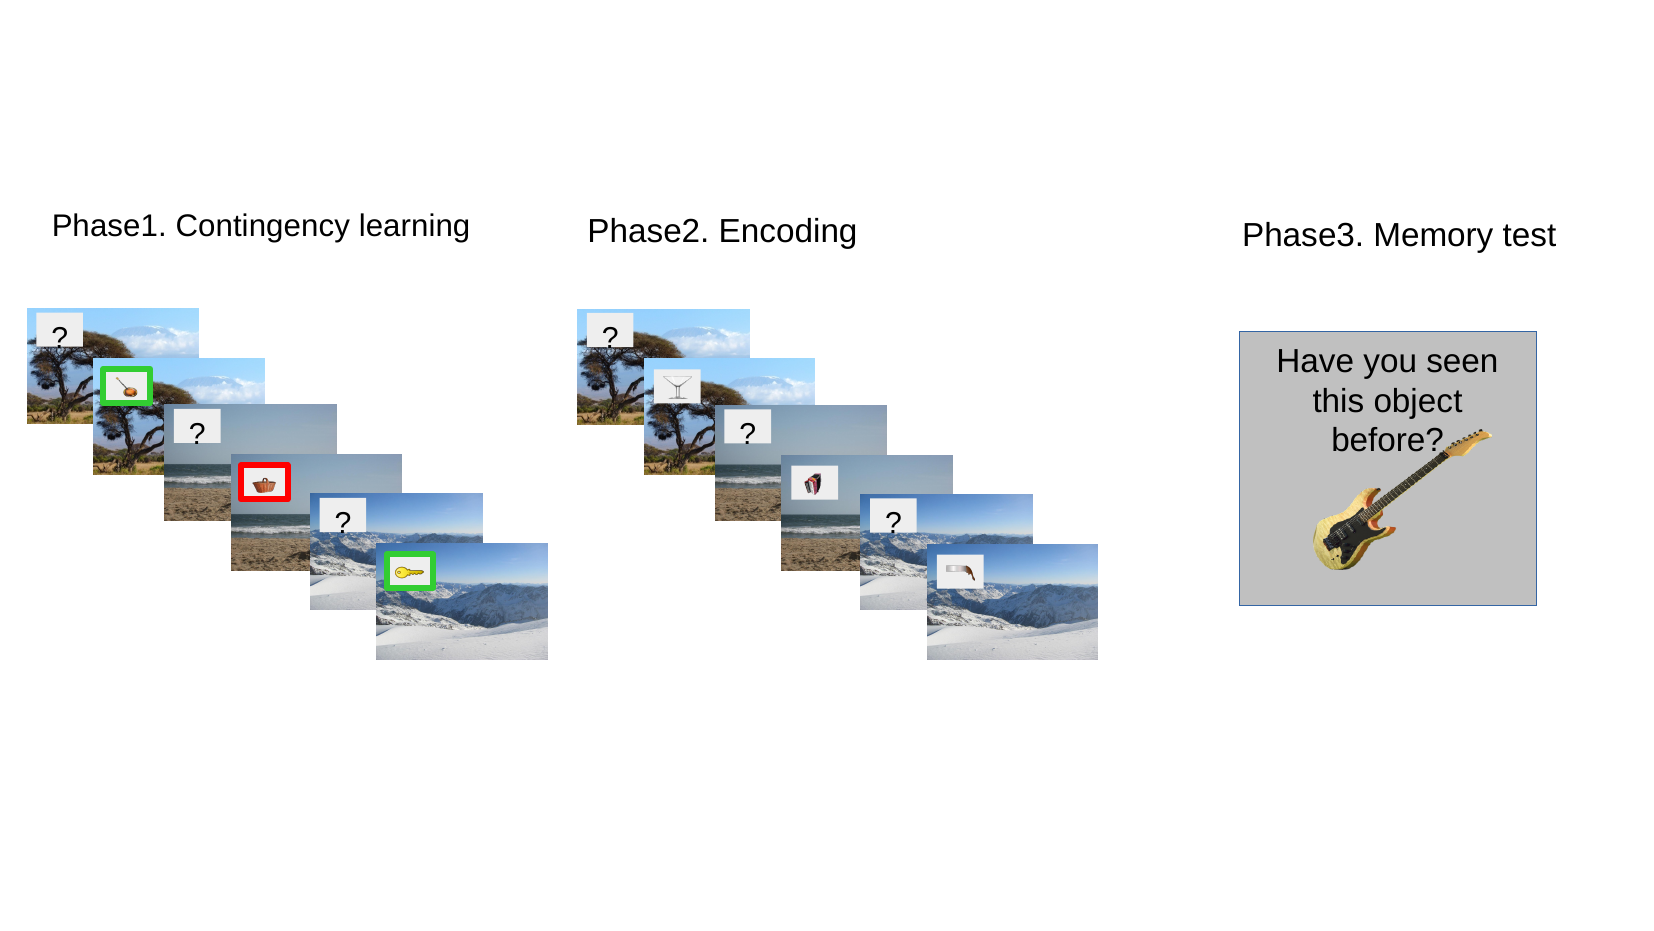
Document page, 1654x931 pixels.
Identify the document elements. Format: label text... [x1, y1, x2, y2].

text_box [653, 369, 701, 404]
text_box ? [586, 312, 634, 348]
text_box [1377, 402, 1387, 410]
picture [1313, 429, 1492, 570]
text_box [1239, 402, 1537, 606]
text_box ? [724, 409, 772, 444]
text_box Phase2. Encoding [569, 198, 1030, 242]
text_box ? [173, 408, 221, 443]
text_box [103, 368, 151, 403]
text_box Have you seen this object before? [1239, 327, 1537, 402]
text_box [240, 465, 288, 500]
text_box Phase1. Contingency learning [33, 194, 510, 238]
text_box [386, 554, 434, 589]
picture [27, 308, 548, 660]
picture [577, 309, 1098, 660]
text_box [791, 465, 839, 500]
picture [1336, 435, 1345, 449]
text_box Phase3. Memory test [1224, 202, 1596, 246]
text_box [1396, 402, 1405, 410]
text_box ? [870, 498, 917, 533]
text_box ? [36, 312, 83, 347]
text_box ? [319, 497, 367, 533]
text_box [936, 554, 984, 589]
